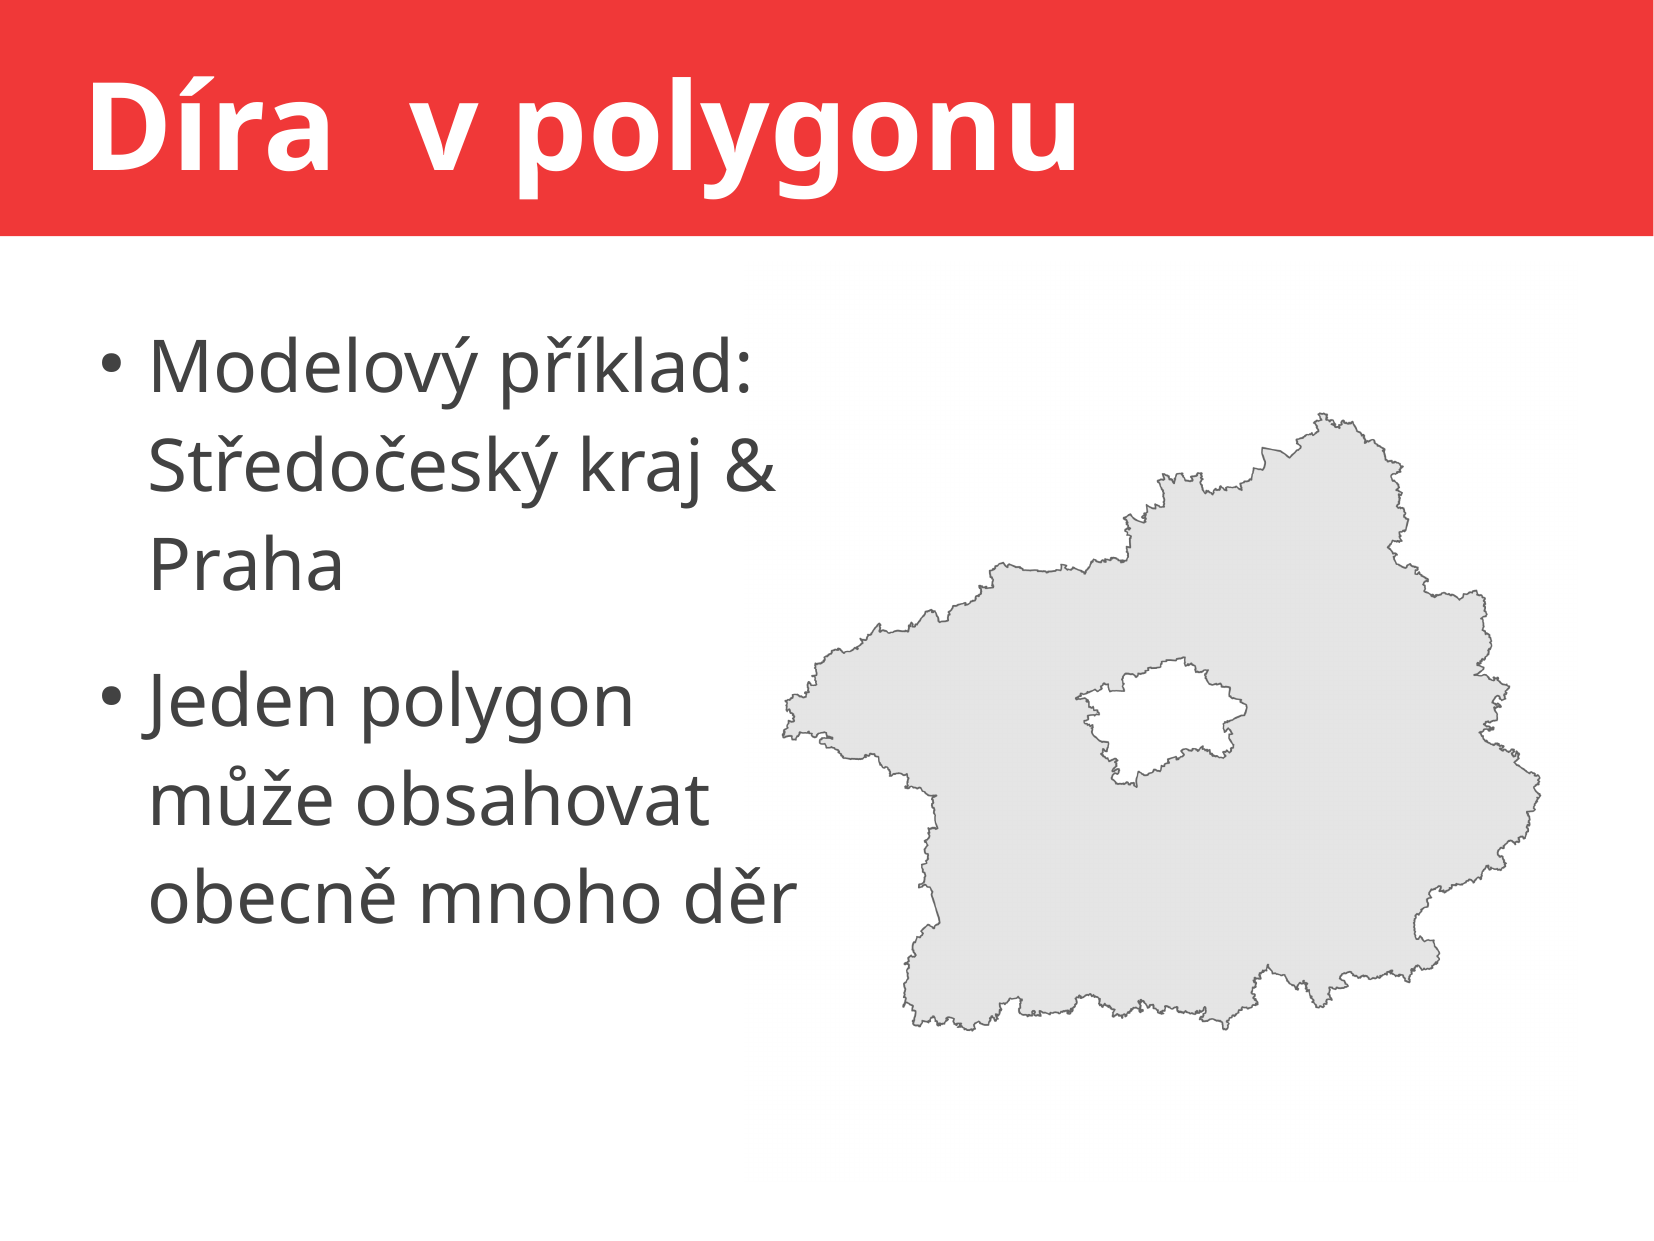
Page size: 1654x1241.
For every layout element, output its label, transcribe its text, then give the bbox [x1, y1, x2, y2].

picture [744, 261, 1578, 1182]
list Modelový příklad: Středočeský kraj & Praha Jeden polygon může obsahovat obecně mnoho děr [82, 314, 805, 1080]
title Díra v polygonu [82, 19, 1571, 227]
